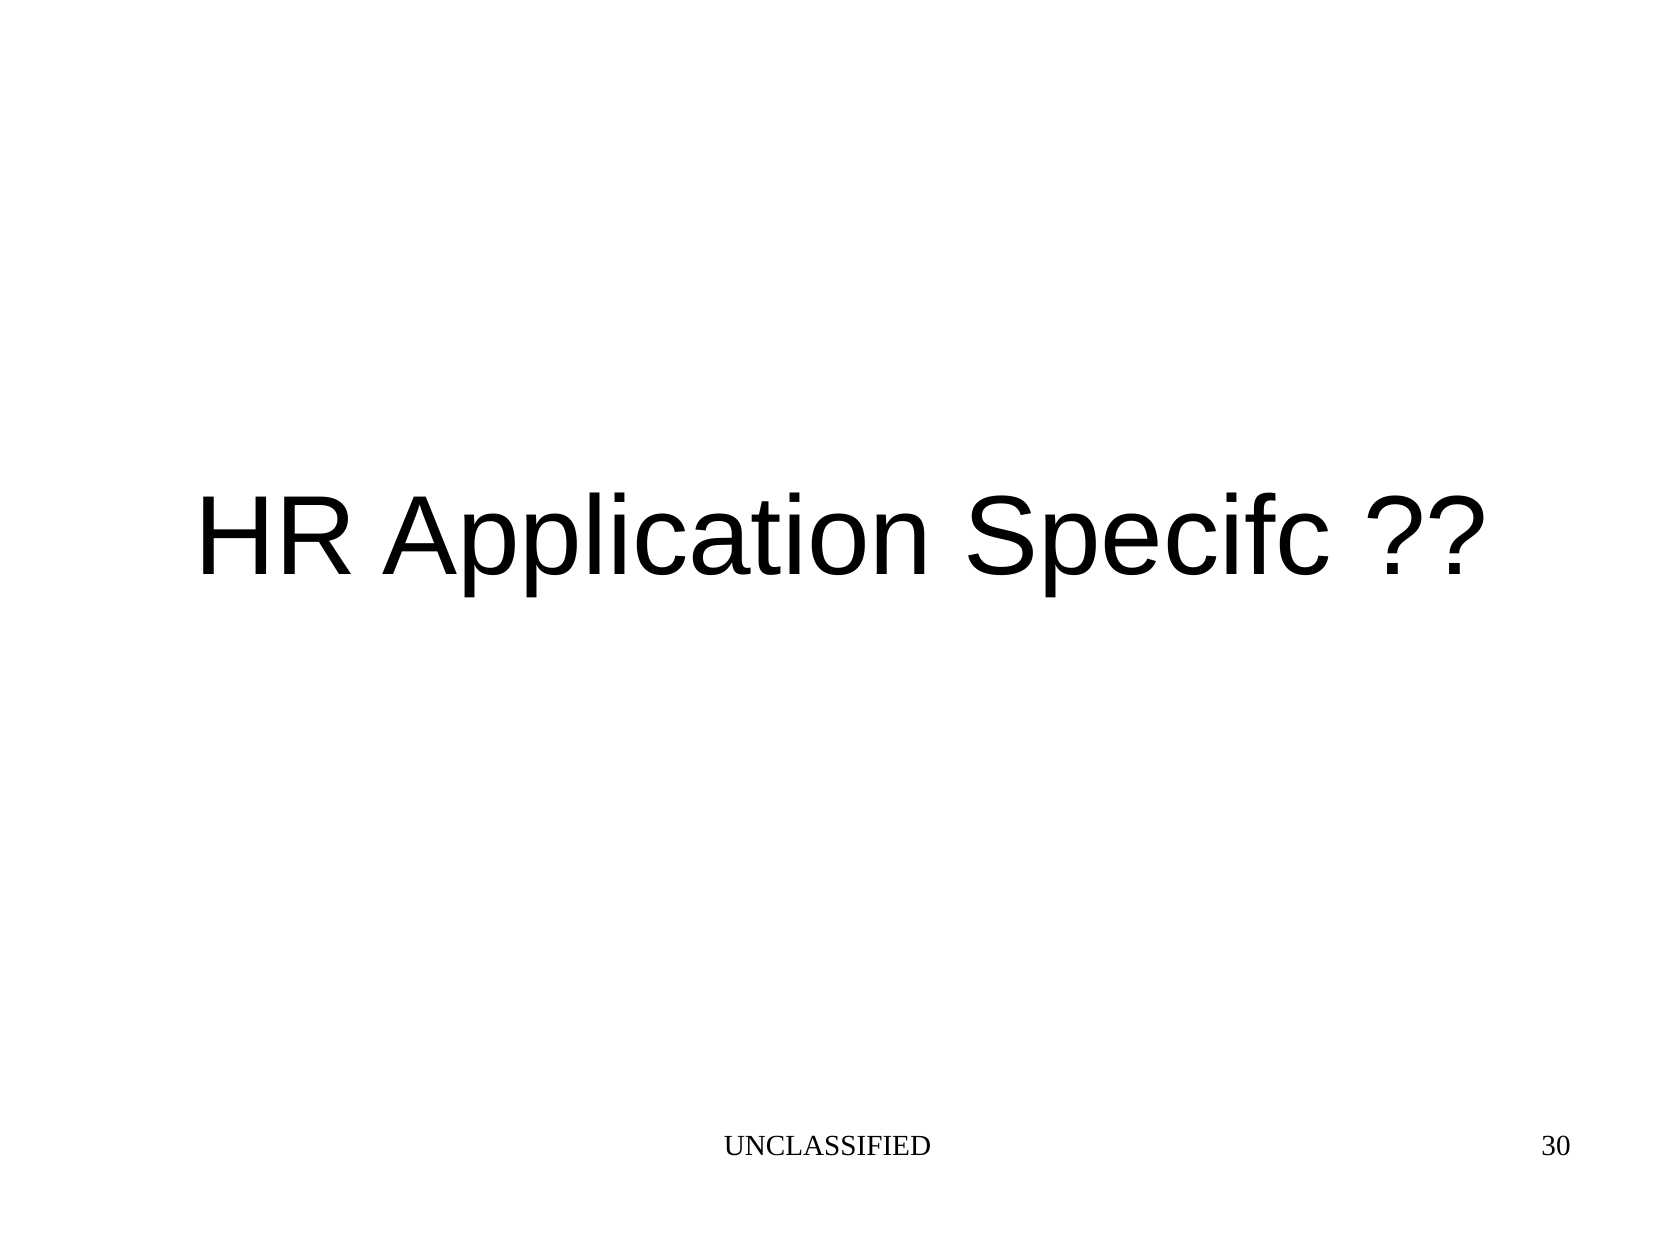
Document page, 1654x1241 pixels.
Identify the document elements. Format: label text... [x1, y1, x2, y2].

text_box HR Application Specifc ?? [180, 465, 1546, 606]
